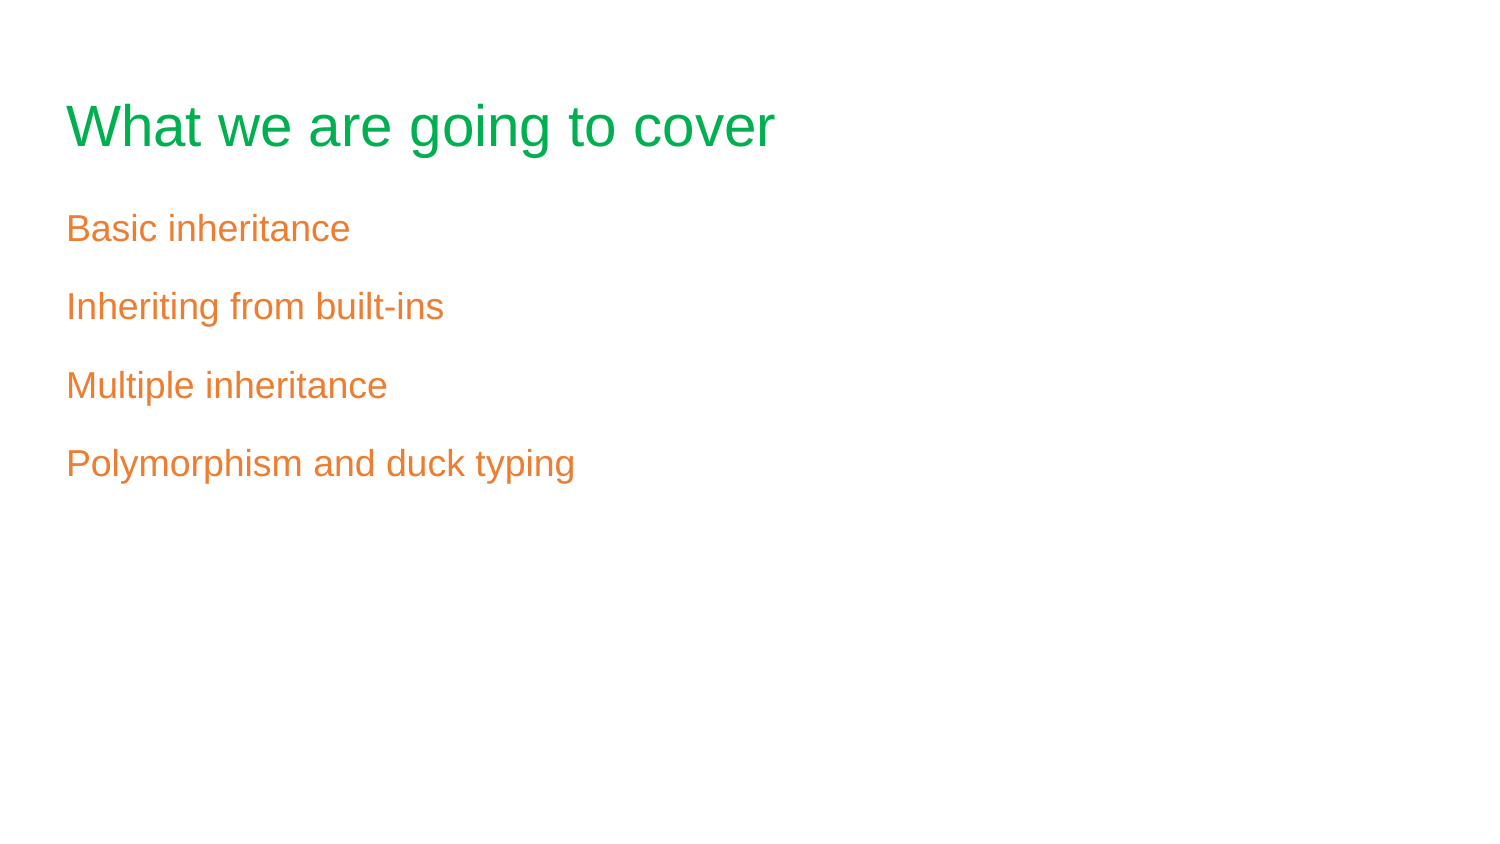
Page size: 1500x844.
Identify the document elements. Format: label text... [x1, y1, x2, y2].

list Basic inheritance Inheriting from built-ins Multiple inheritance Polymorphism and duck typing [51, 189, 835, 750]
title What we are going to cover [51, 72, 803, 167]
